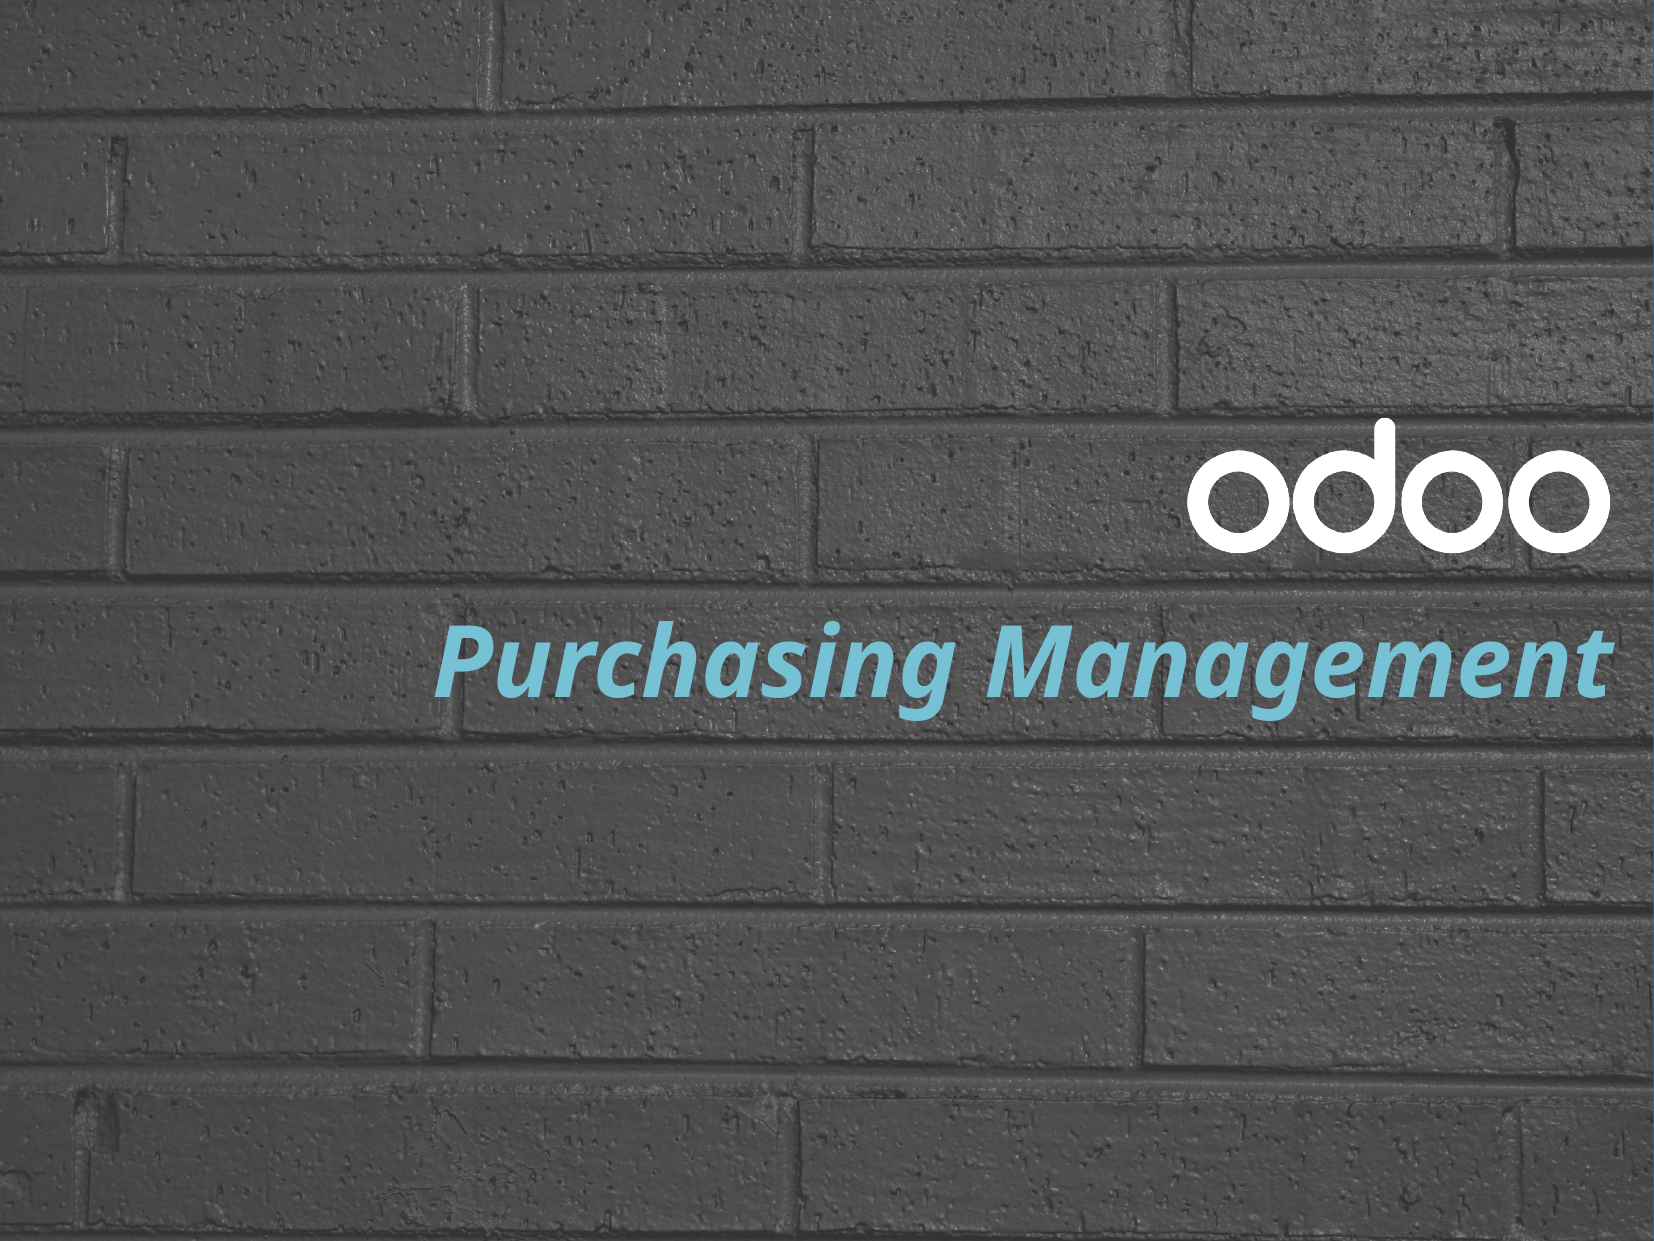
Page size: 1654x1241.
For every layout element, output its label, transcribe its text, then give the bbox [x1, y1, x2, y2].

picture [0, 0, 1654, 1241]
text_box Purchasing Management [35, 562, 1630, 845]
